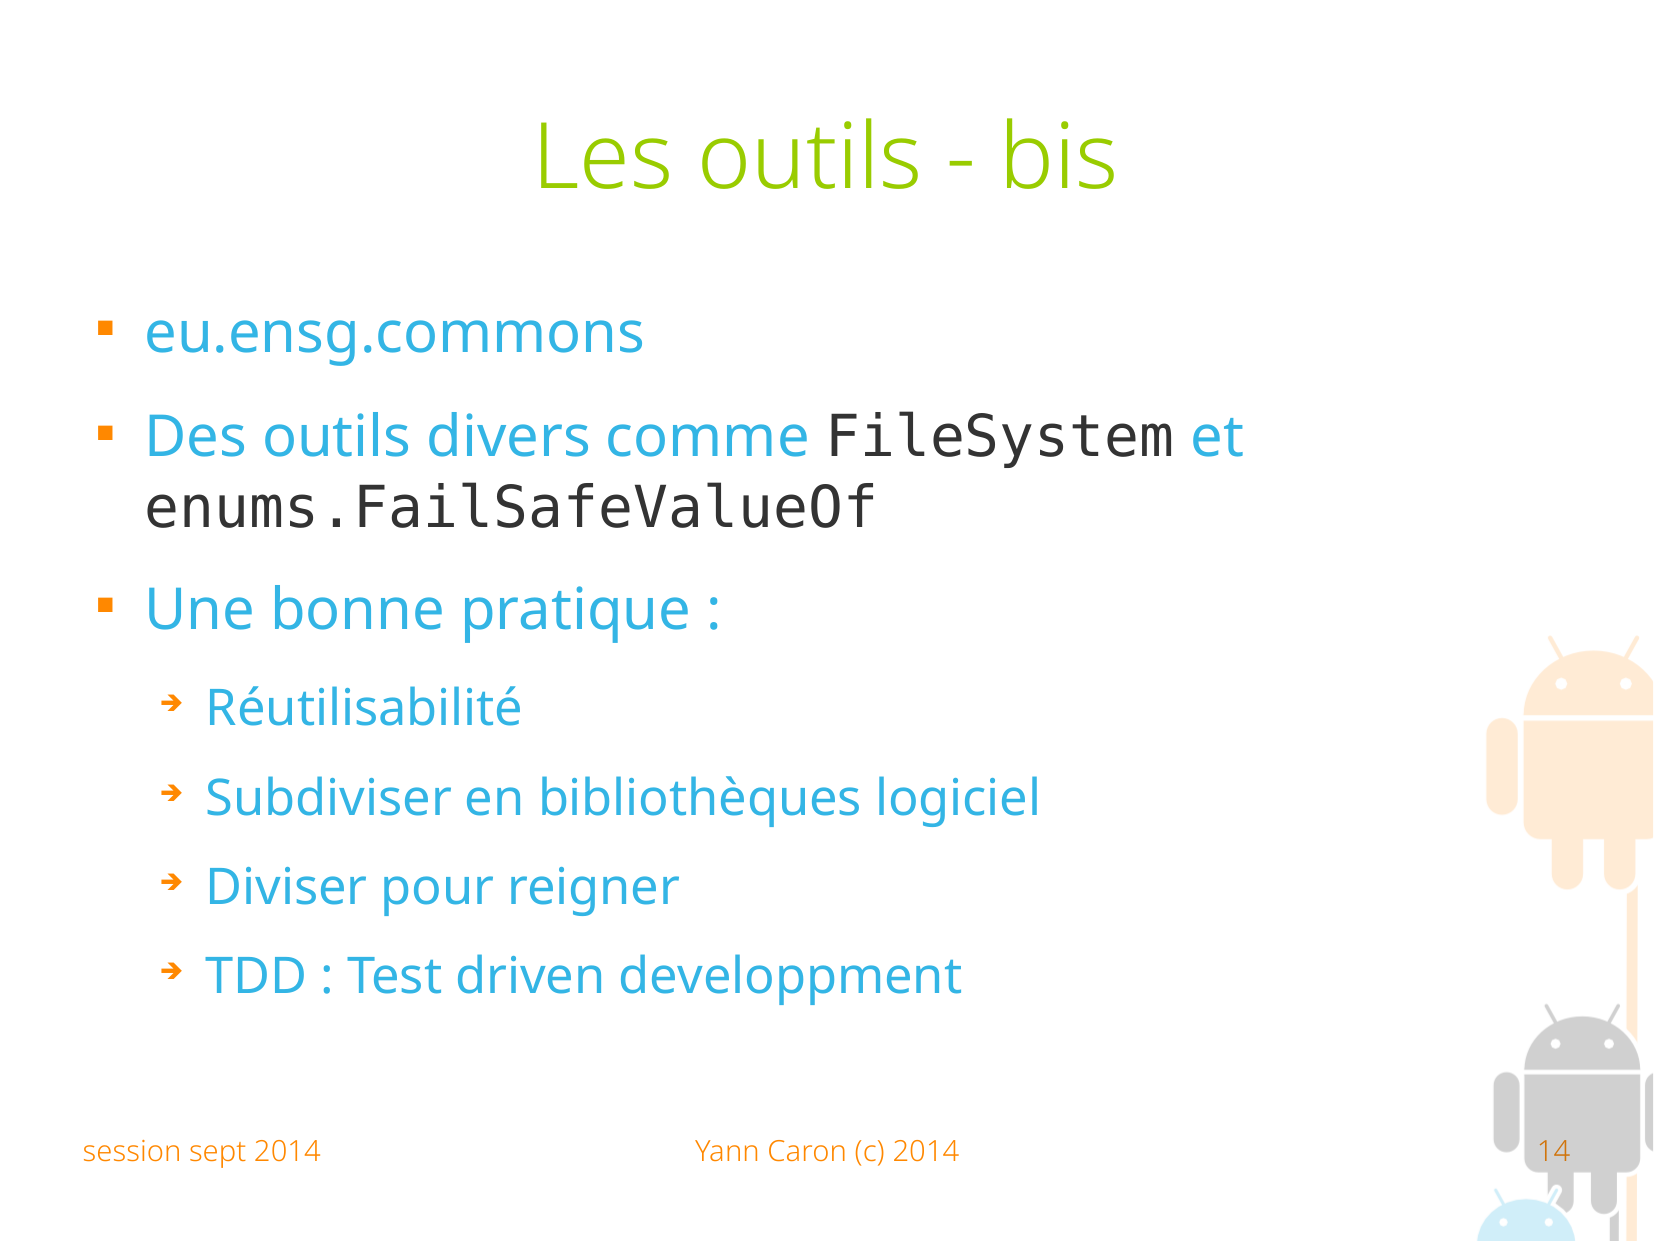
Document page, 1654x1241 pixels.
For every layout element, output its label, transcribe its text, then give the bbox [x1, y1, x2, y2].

picture [240, 423, 1654, 1241]
list eu.ensg.commons Des outils divers comme FileSystem et enums.FailSafeValueOf Une bonne pratique : Réutilisabilité Subdiviser en bibliothèques logiciel Diviser pour reigner TDD : Test driven developpment [82, 290, 1571, 1010]
title Les outils - bis [82, 49, 1571, 257]
